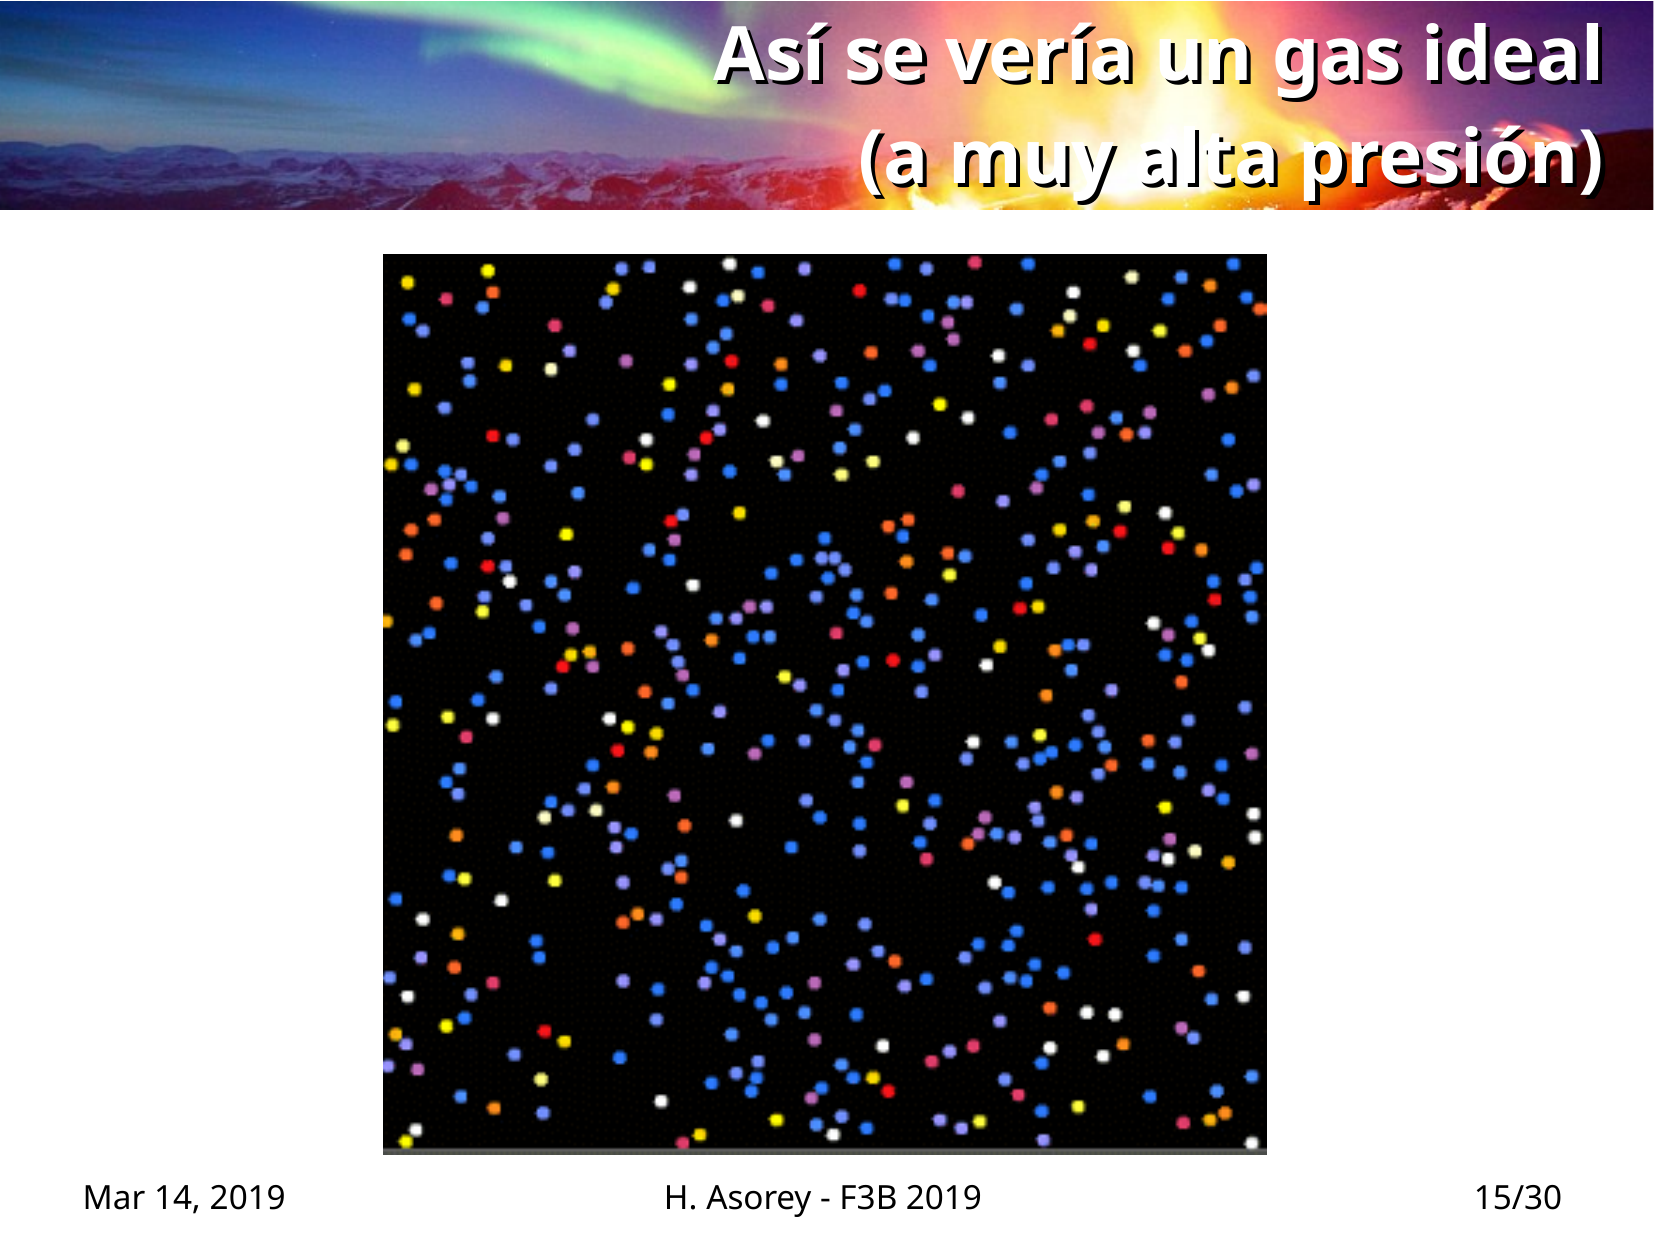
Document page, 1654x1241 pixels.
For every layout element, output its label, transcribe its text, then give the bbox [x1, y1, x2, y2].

picture [0, 1, 1654, 210]
title Así se vería un gas ideal (a muy alta presión) [45, 11, 1606, 195]
picture [383, 254, 1267, 1156]
